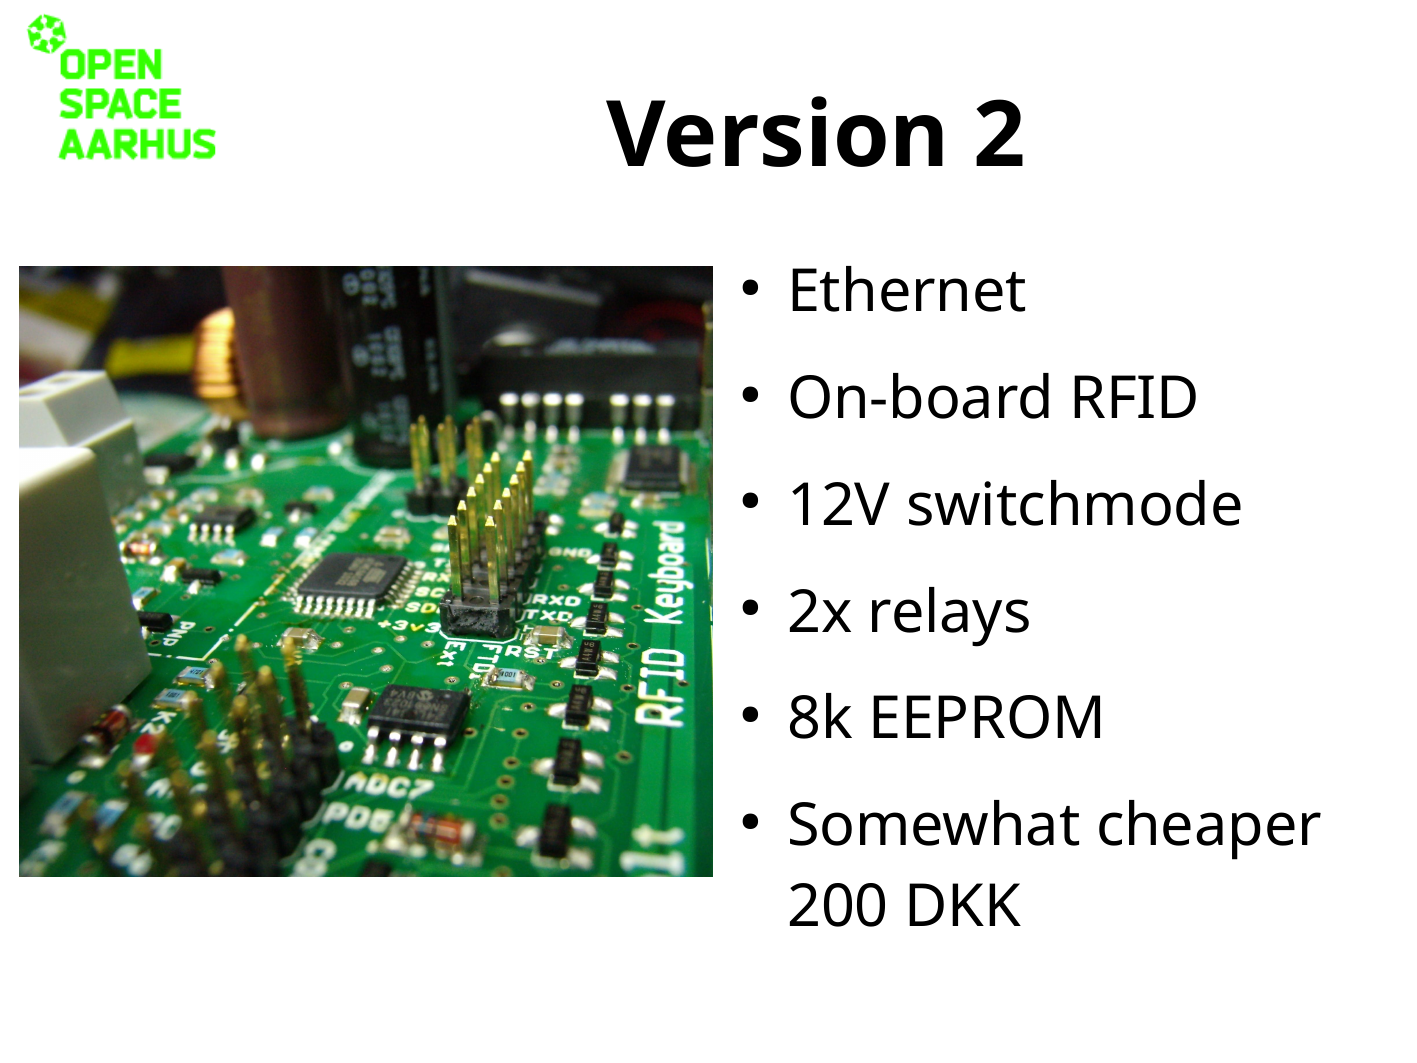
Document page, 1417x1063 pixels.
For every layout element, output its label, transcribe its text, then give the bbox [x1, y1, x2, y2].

title Version 2 [286, 49, 1346, 213]
picture [0, 0, 344, 188]
list Ethernet On-board RFID 12V switchmode 2x relays 8k EEPROM Somewhat cheaper 200 DKK [724, 248, 1347, 950]
picture [19, 266, 713, 877]
